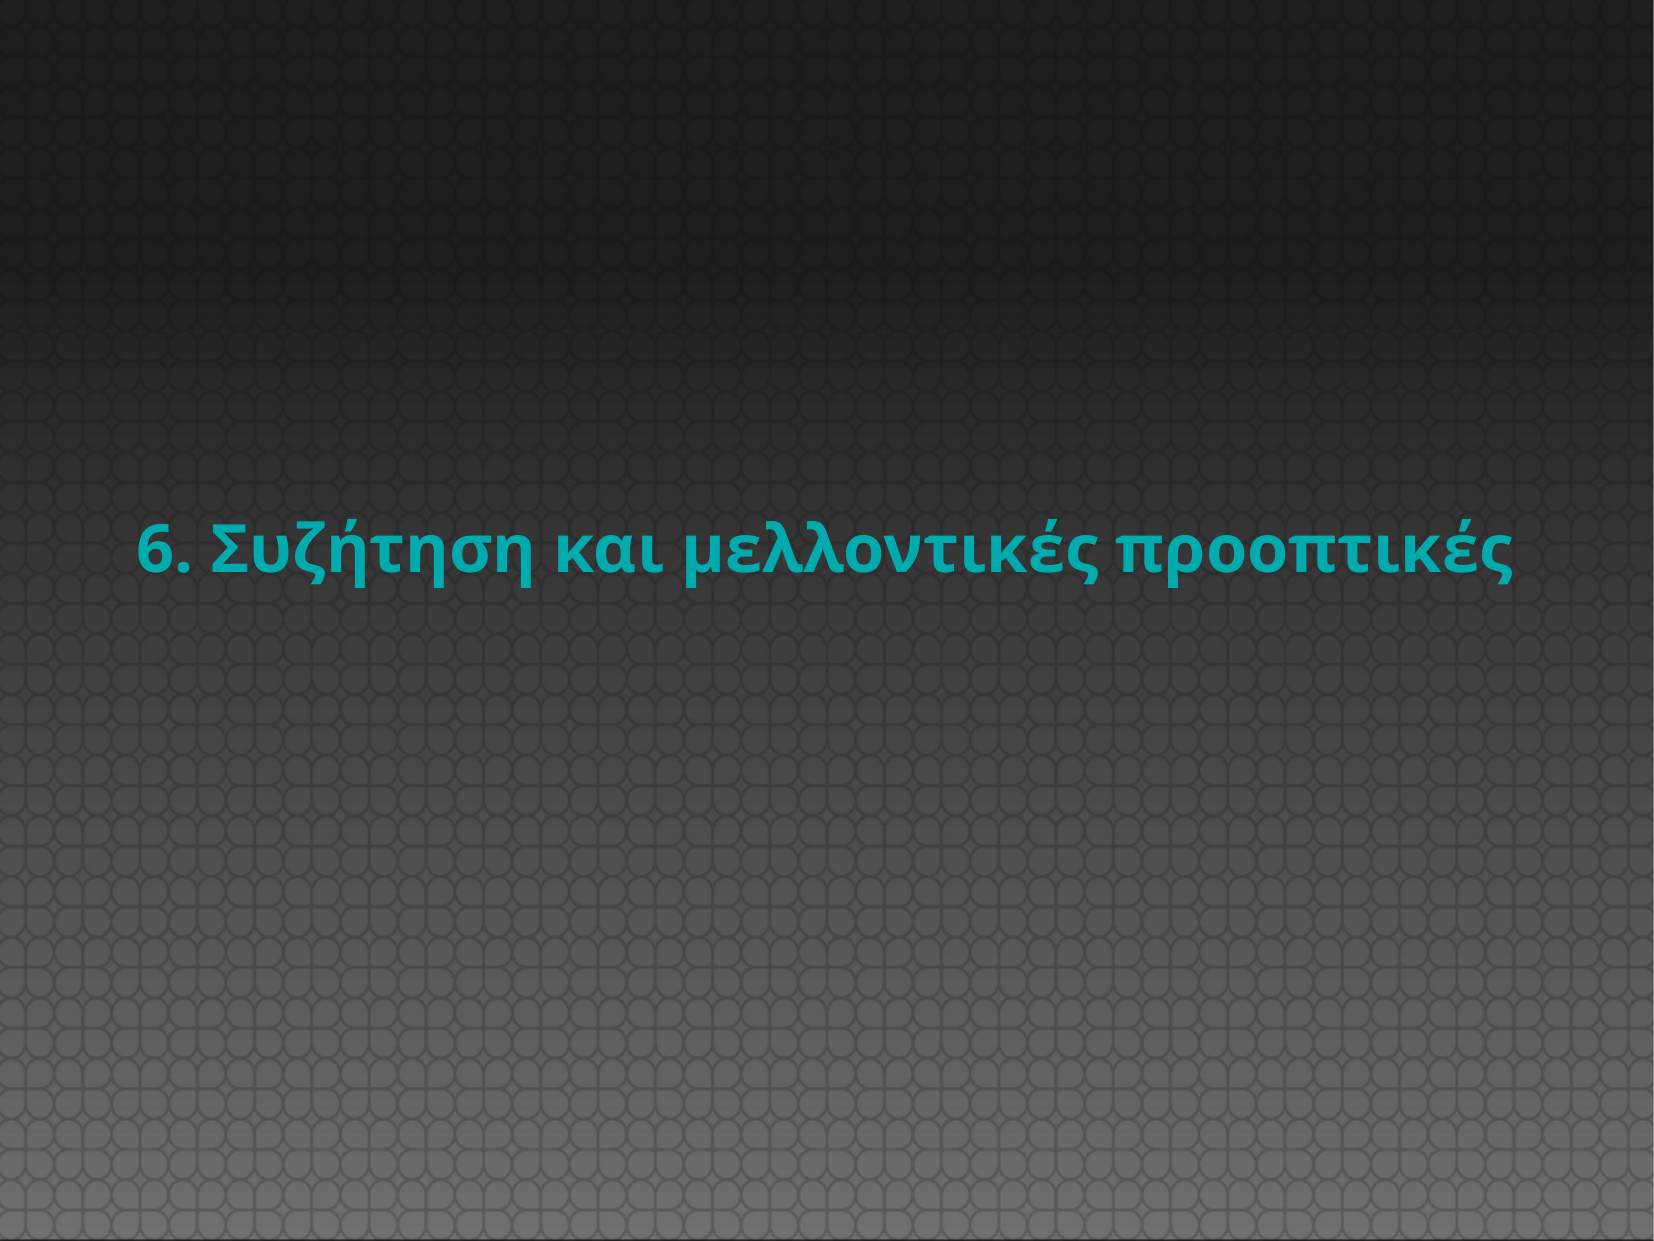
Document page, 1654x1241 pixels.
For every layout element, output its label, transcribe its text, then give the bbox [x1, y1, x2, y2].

picture [0, 0, 1654, 1241]
text_box 6. Συζήτηση και μελλοντικές προοπτικές [79, 494, 1571, 742]
